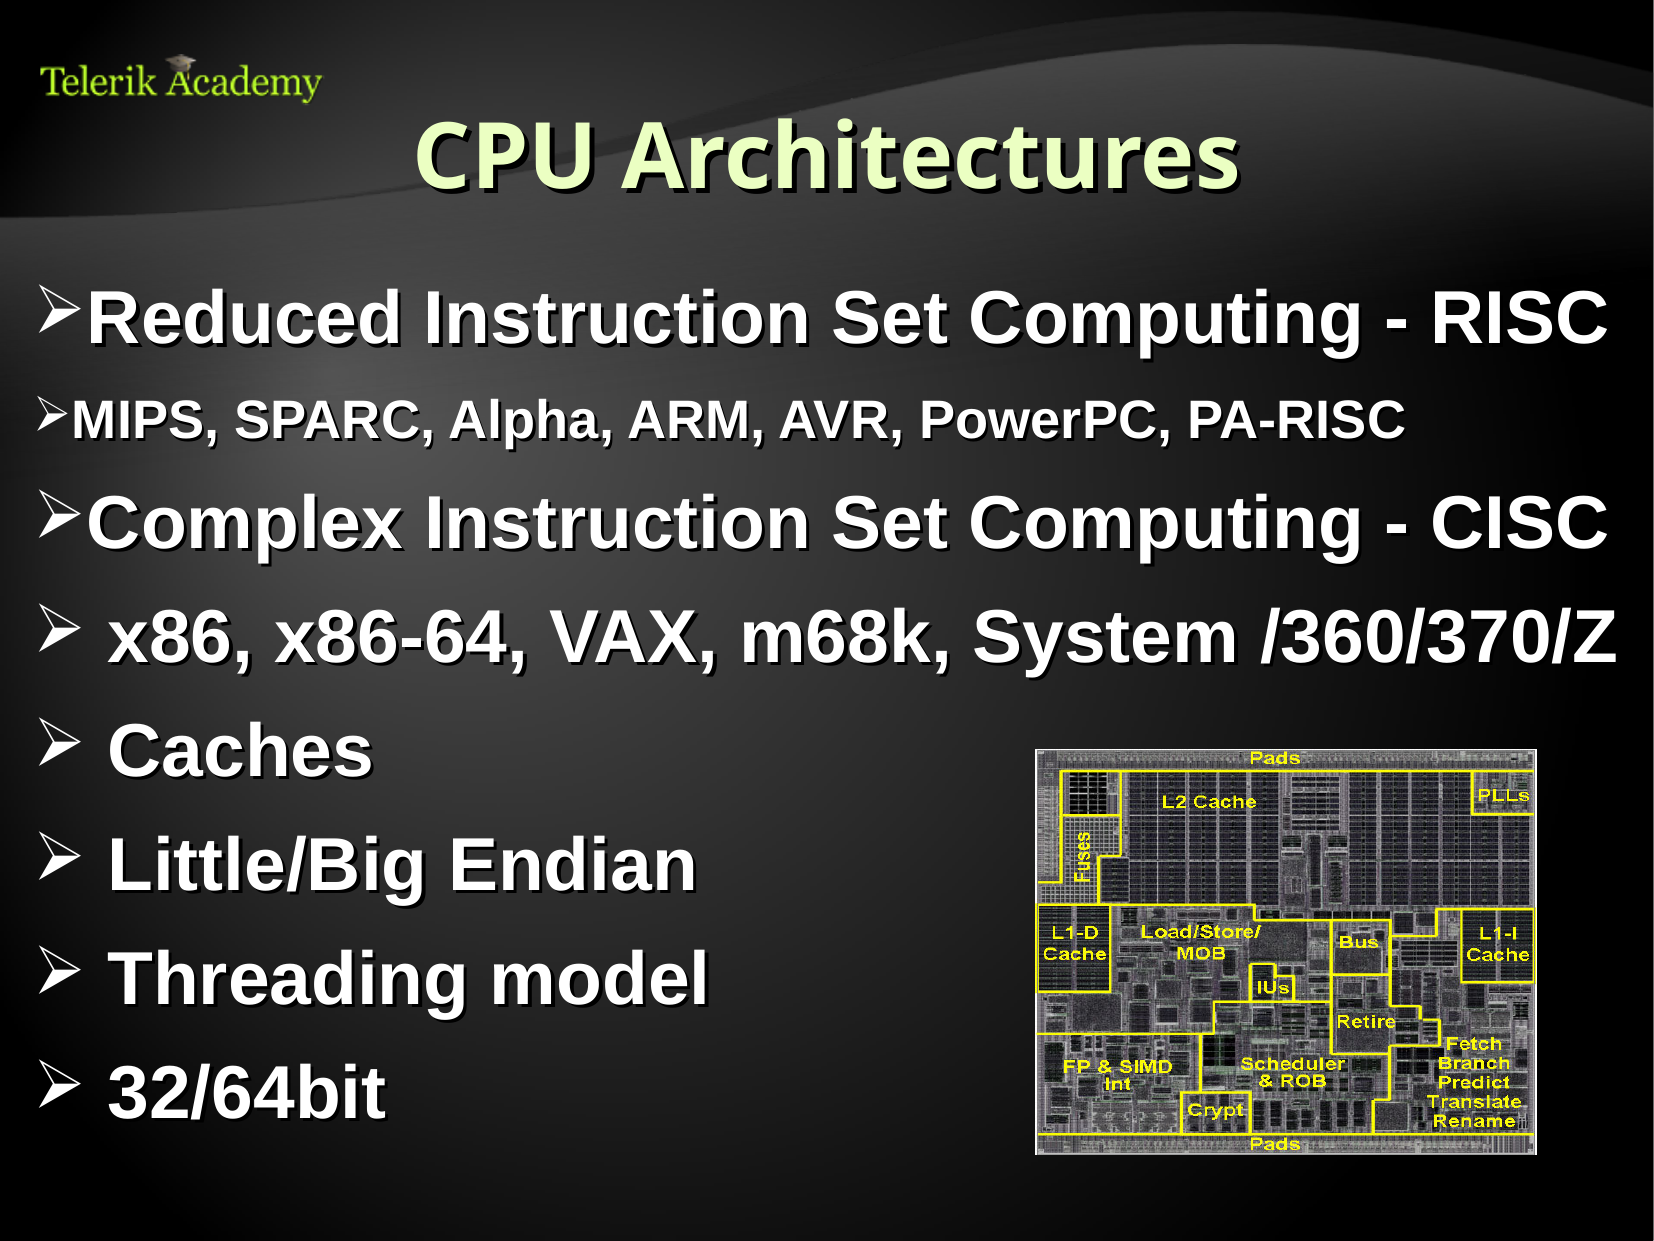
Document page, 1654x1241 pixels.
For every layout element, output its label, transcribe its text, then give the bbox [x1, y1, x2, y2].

picture [0, 0, 1654, 1241]
title CPU Architectures [82, 49, 1571, 240]
subtitle Reduced Instruction Set Computing - RISC MIPS, SPARC, Alpha, ARM, AVR, PowerPC, PA-RISC Complex Instruction Set Computing - CISC x86, x86-64, VAX, m68k, System /360/370/Z Caches Little/Big Endian Threading model 32/64bit [33, 240, 1624, 1171]
